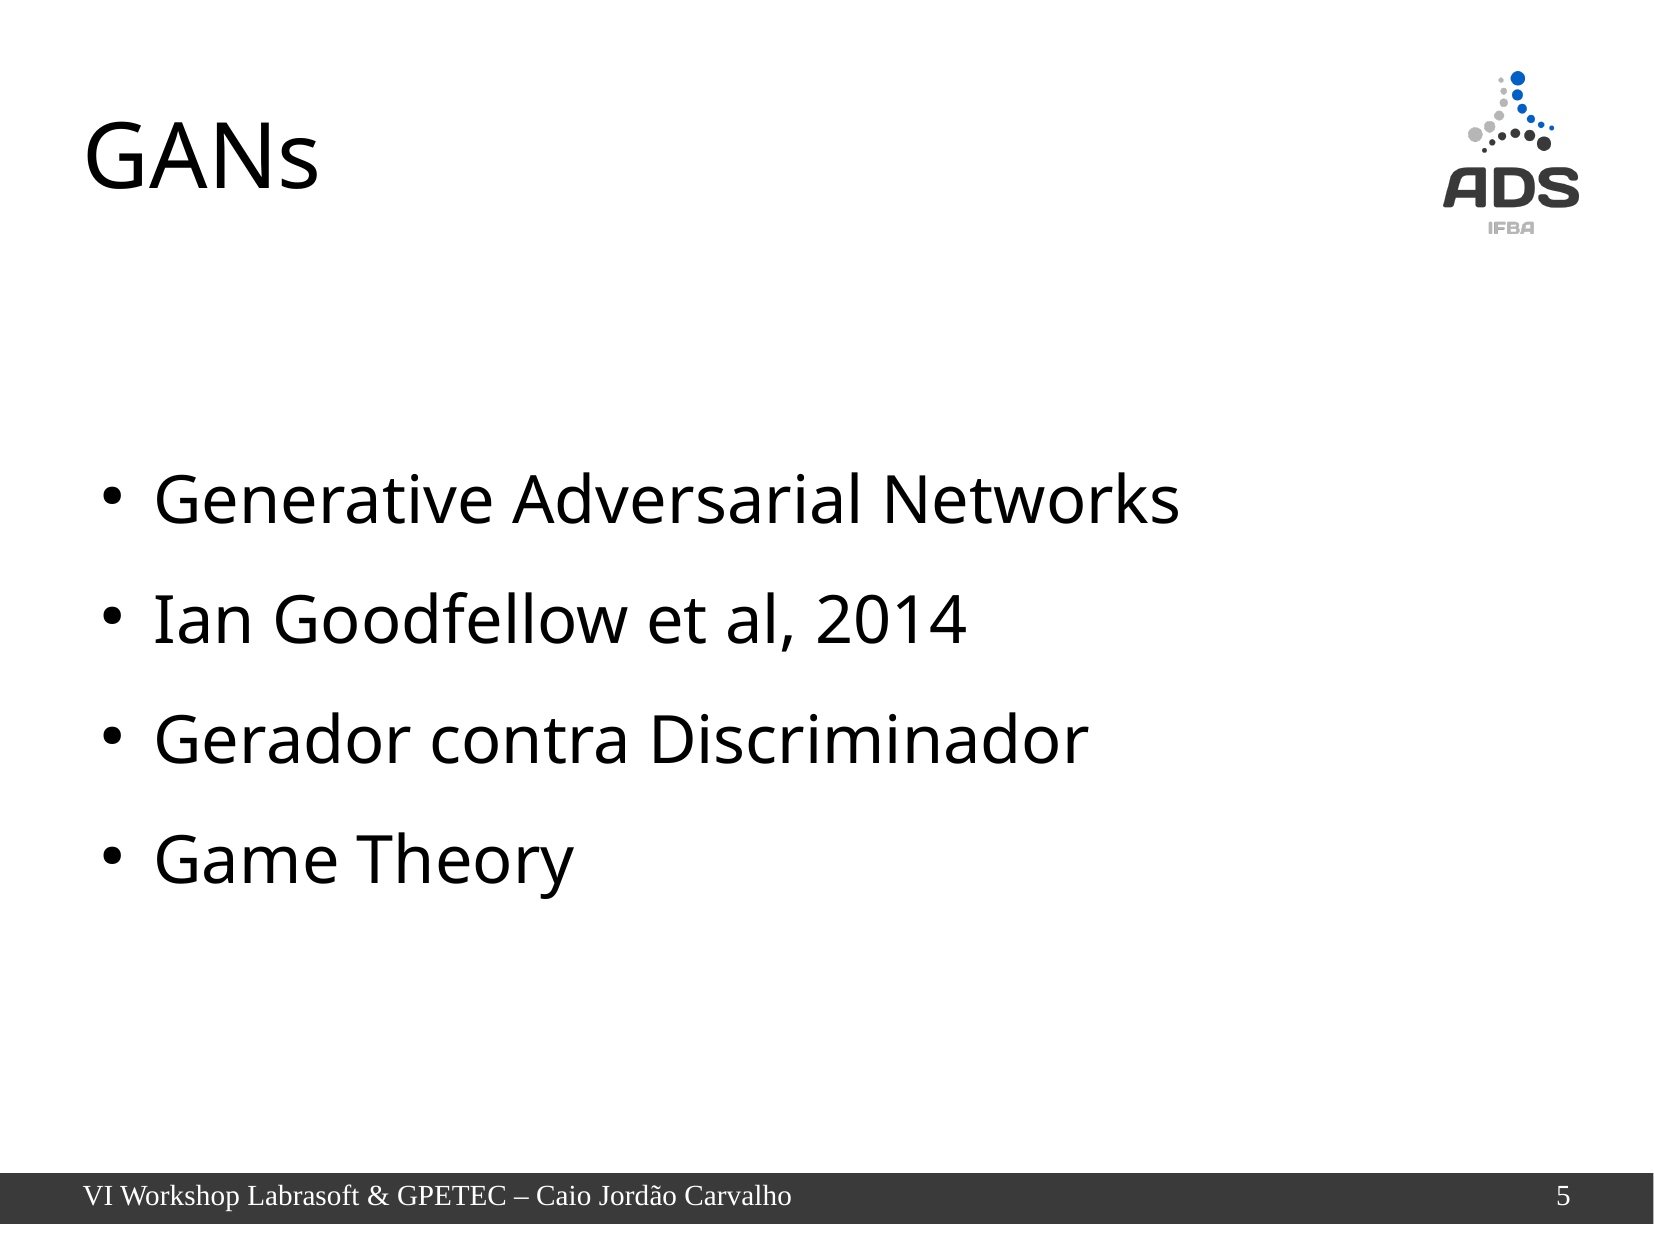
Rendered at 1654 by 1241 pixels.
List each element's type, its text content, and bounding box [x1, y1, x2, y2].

list Generative Adversarial Networks Ian Goodfellow et al, 2014 Gerador contra Discriminador Game Theory [82, 290, 1571, 1066]
picture [1443, 71, 1579, 234]
title GANs [82, 49, 1426, 257]
